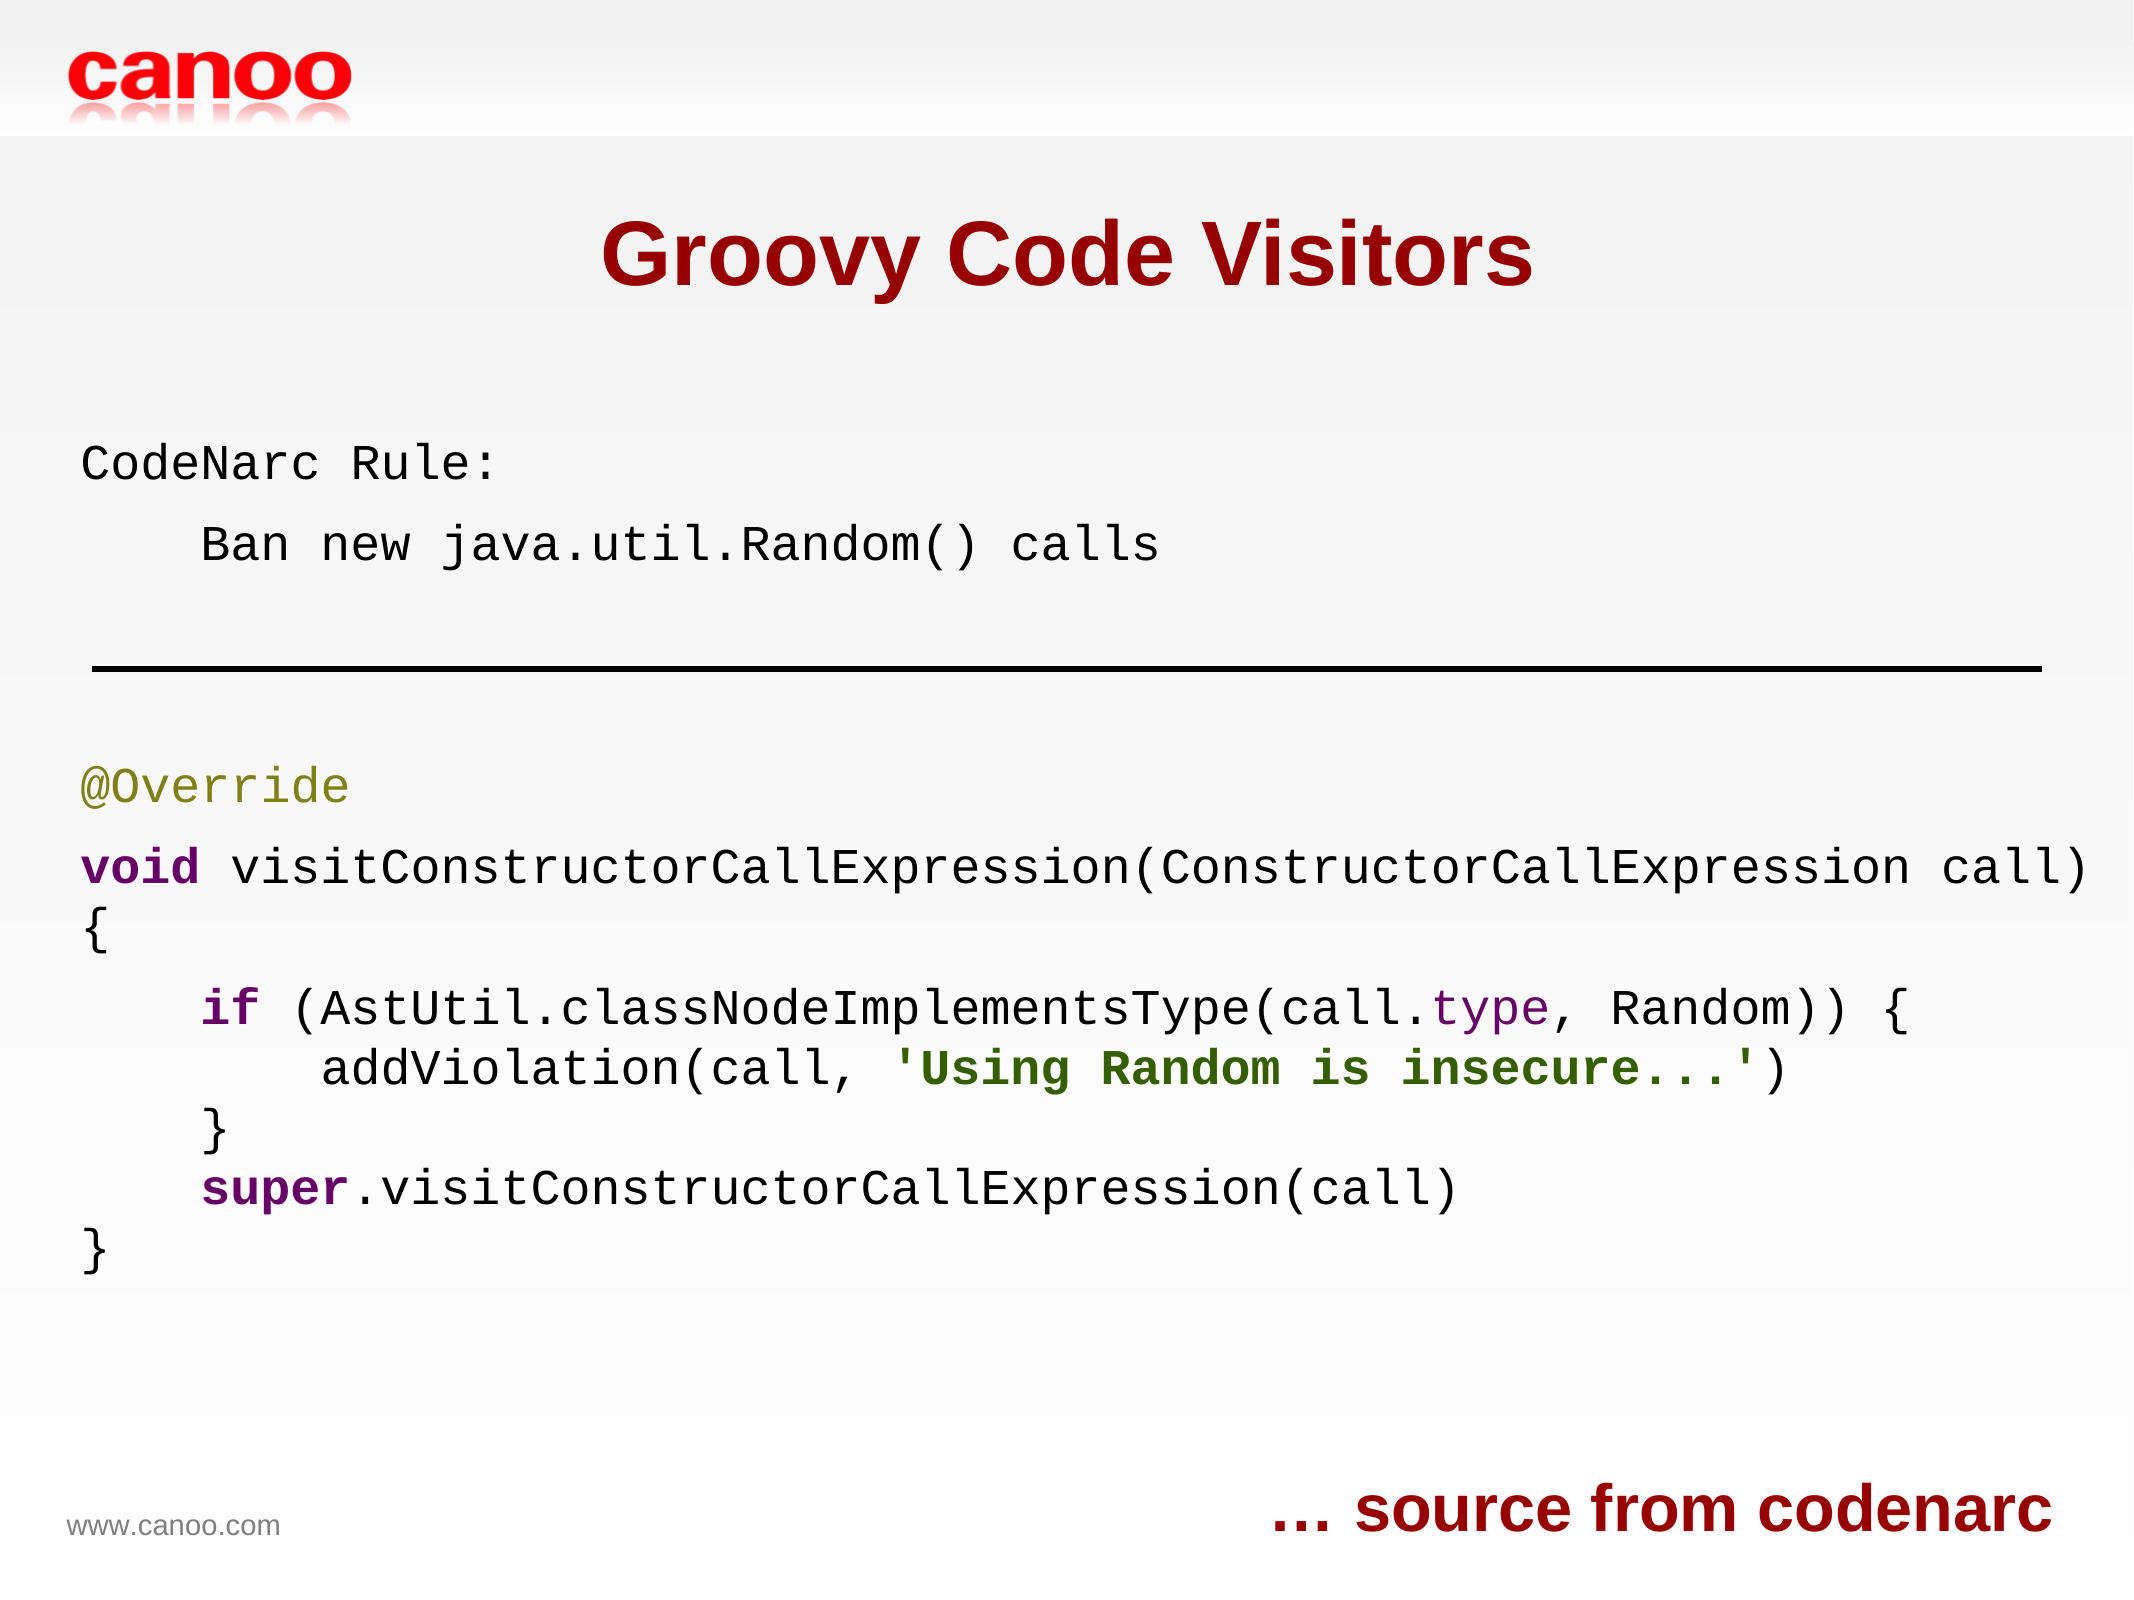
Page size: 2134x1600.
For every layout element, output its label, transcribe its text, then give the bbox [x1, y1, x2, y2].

subtitle CodeNarc Rule: Ban new java.util.Random() calls @Override void visitConstructorCallExpression(ConstructorCallExpression call) { if (AstUtil.classNodeImplementsType(call.type, Random)) { addViolation(call, 'Using Random is insecure...') } super.visitConstructorCallExpression(call) } [80, 371, 2110, 1414]
title Groovy Code Visitors [62, 185, 2075, 313]
title … source from codenarc [49, 1450, 2063, 1560]
picture [65, 48, 353, 154]
